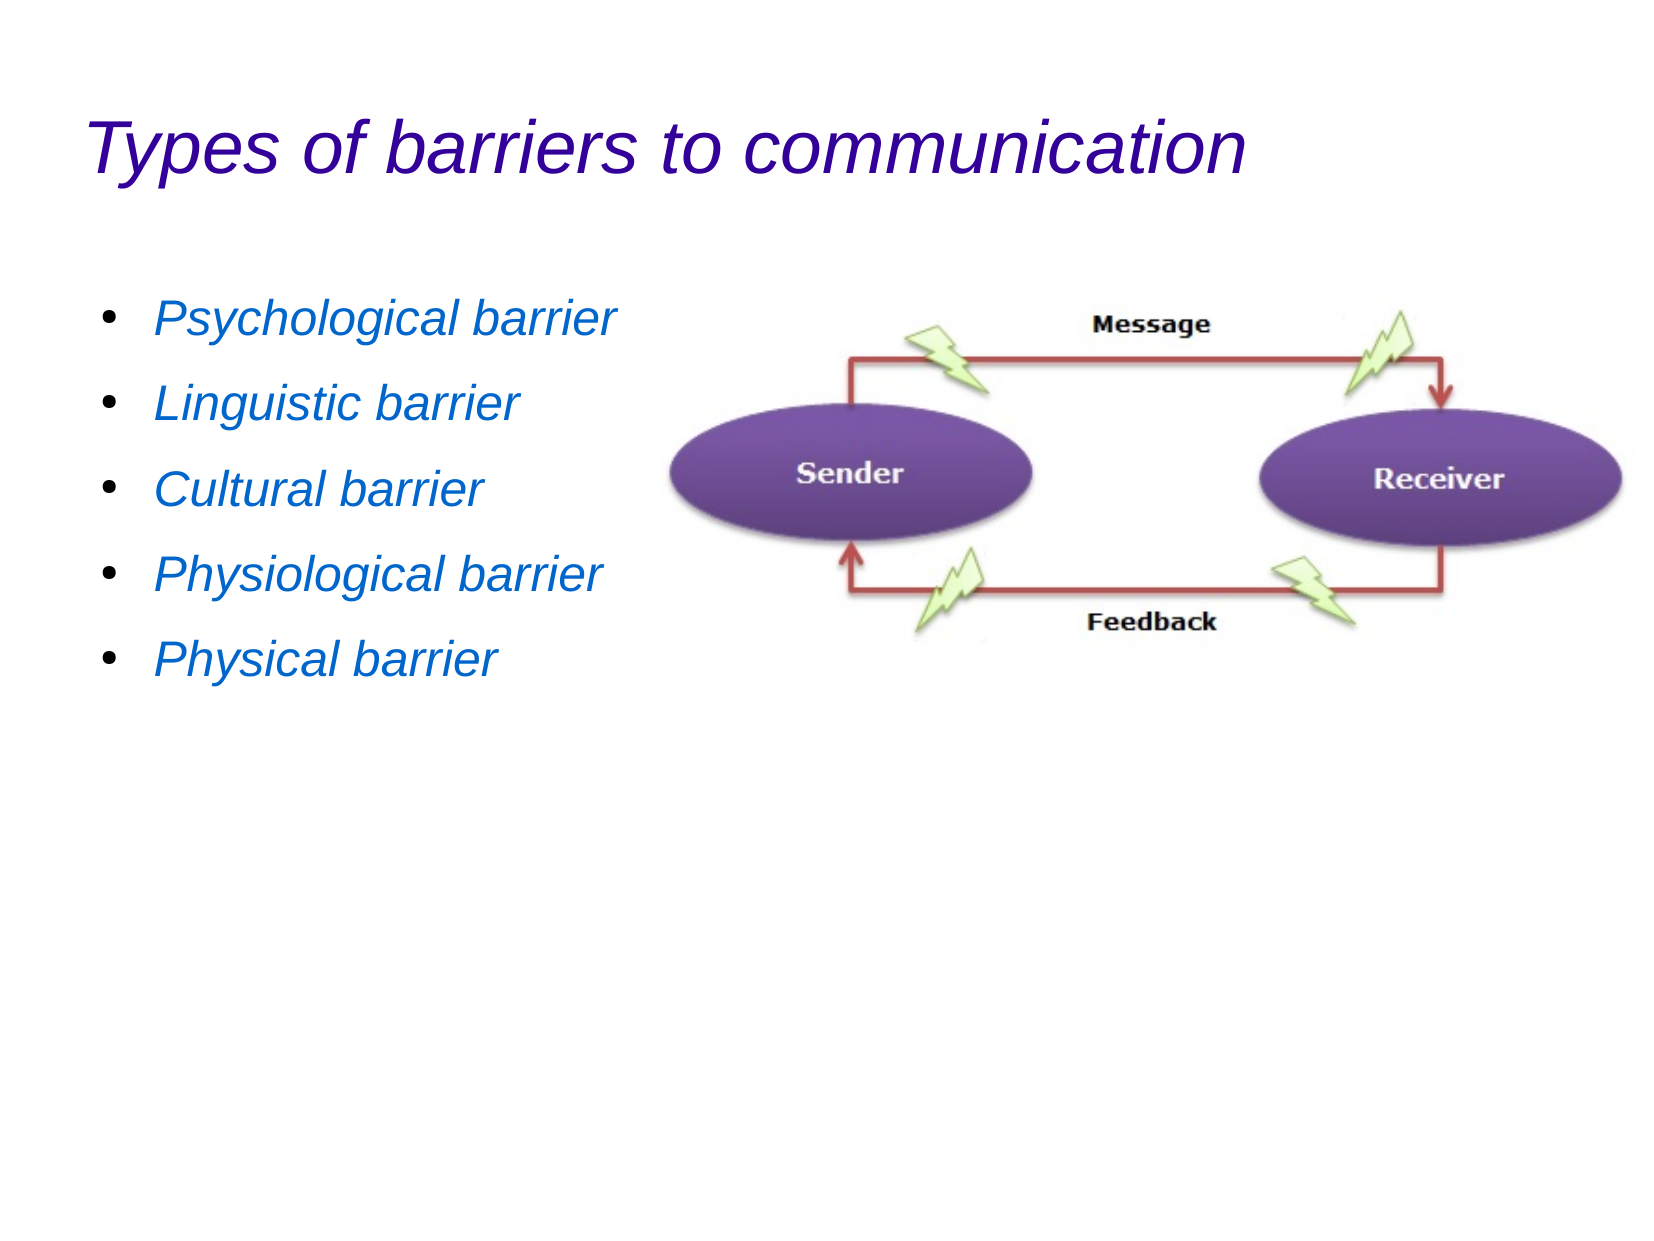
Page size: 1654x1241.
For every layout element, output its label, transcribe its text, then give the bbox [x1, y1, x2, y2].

picture [631, 290, 1654, 679]
list Psychological barrier Linguistic barrier Cultural barrier Physiological barrier Physical barrier [82, 290, 1571, 1010]
title Types of barriers to communication [82, 43, 1571, 251]
